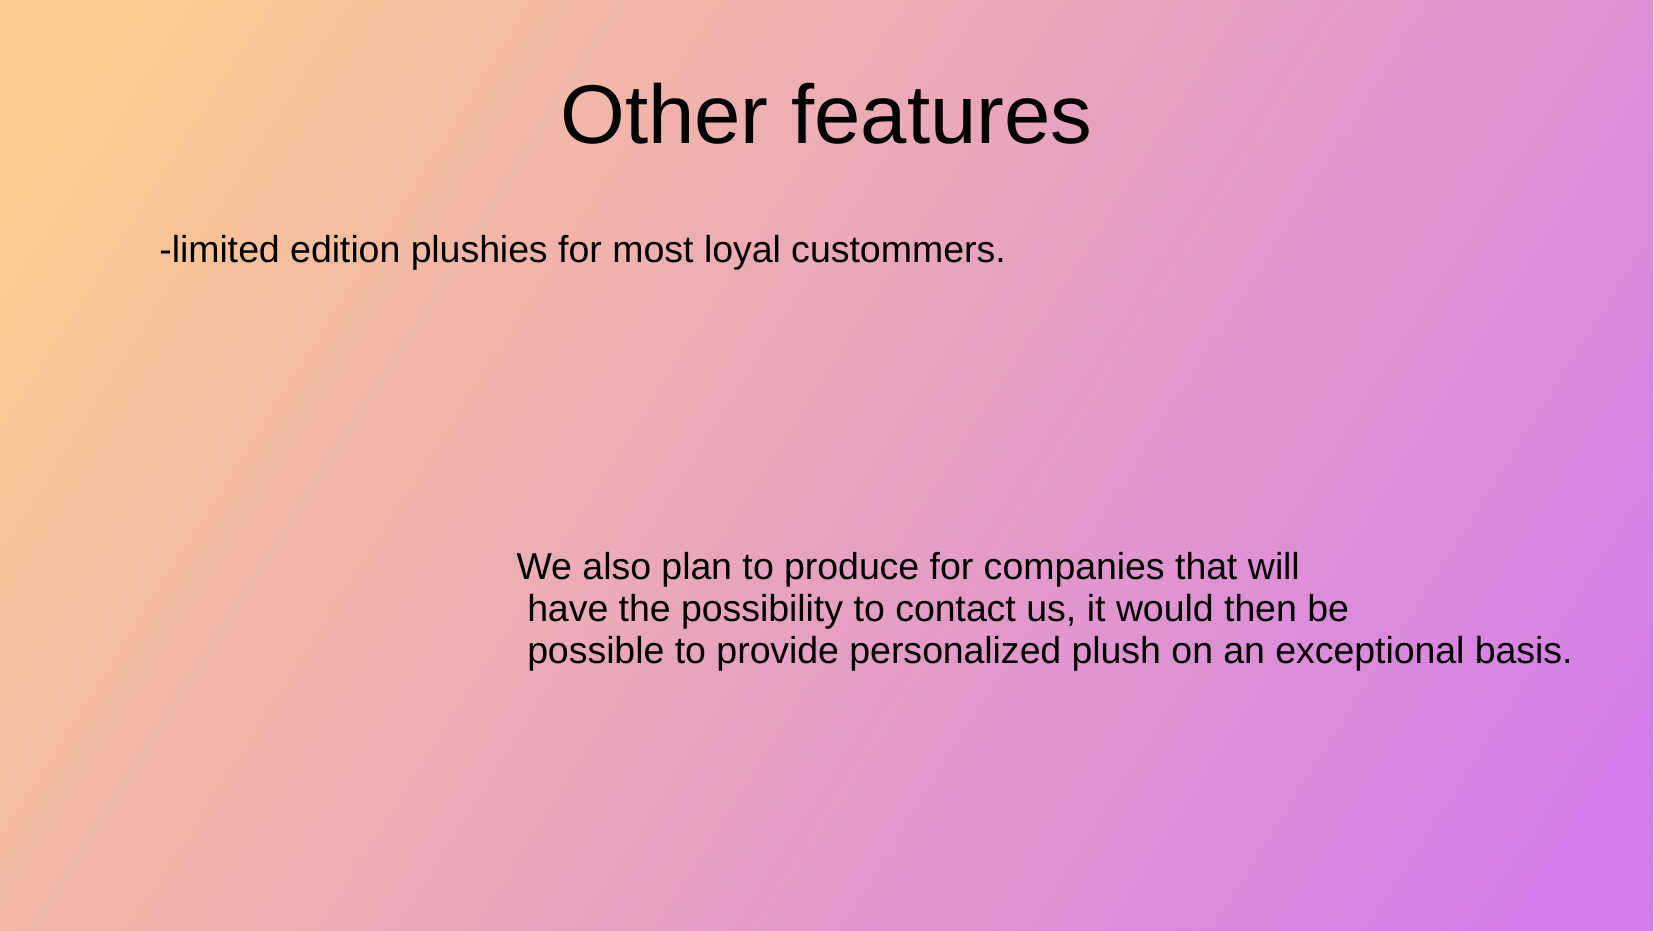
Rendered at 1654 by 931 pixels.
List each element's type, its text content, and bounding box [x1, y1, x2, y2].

title Other features [82, 37, 1571, 193]
text_box We also plan to produce for companies that will have the possibility to contact us, it would then be possible to provide personalized plush on an exceptional basis. [501, 538, 1654, 680]
list -limited edition plushies for most loyal custommers. [88, 228, 1123, 325]
picture [0, 0, 1654, 931]
